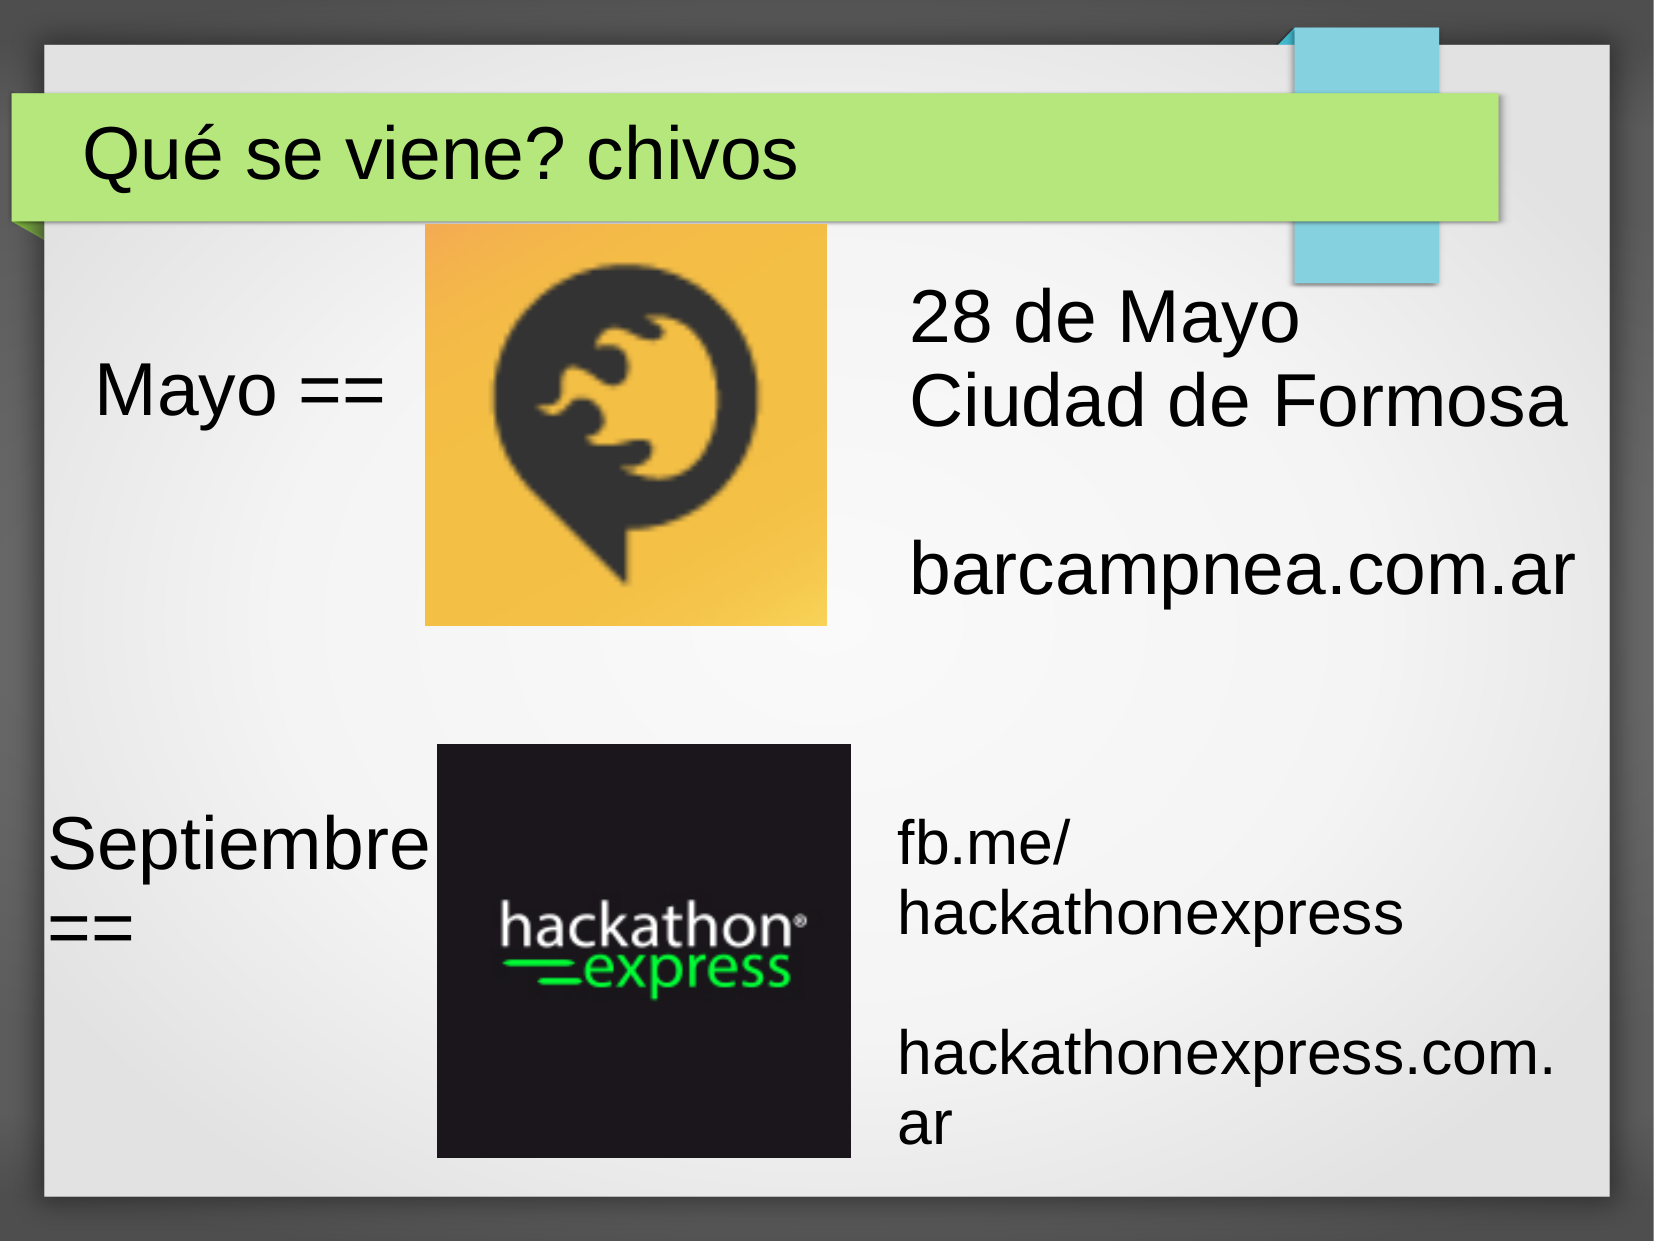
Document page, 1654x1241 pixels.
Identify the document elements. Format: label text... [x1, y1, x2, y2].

picture [0, 0, 1654, 1241]
title 28 de Mayo Ciudad de Formosa barcampnea.com.ar [909, 274, 1607, 611]
title Mayo == [94, 330, 425, 449]
title Qué se viene? chivos [82, 94, 1264, 213]
title fb.me/hackathonexpress hackathonexpress.com.ar [897, 807, 1571, 1158]
title Septiembre == [47, 801, 437, 970]
